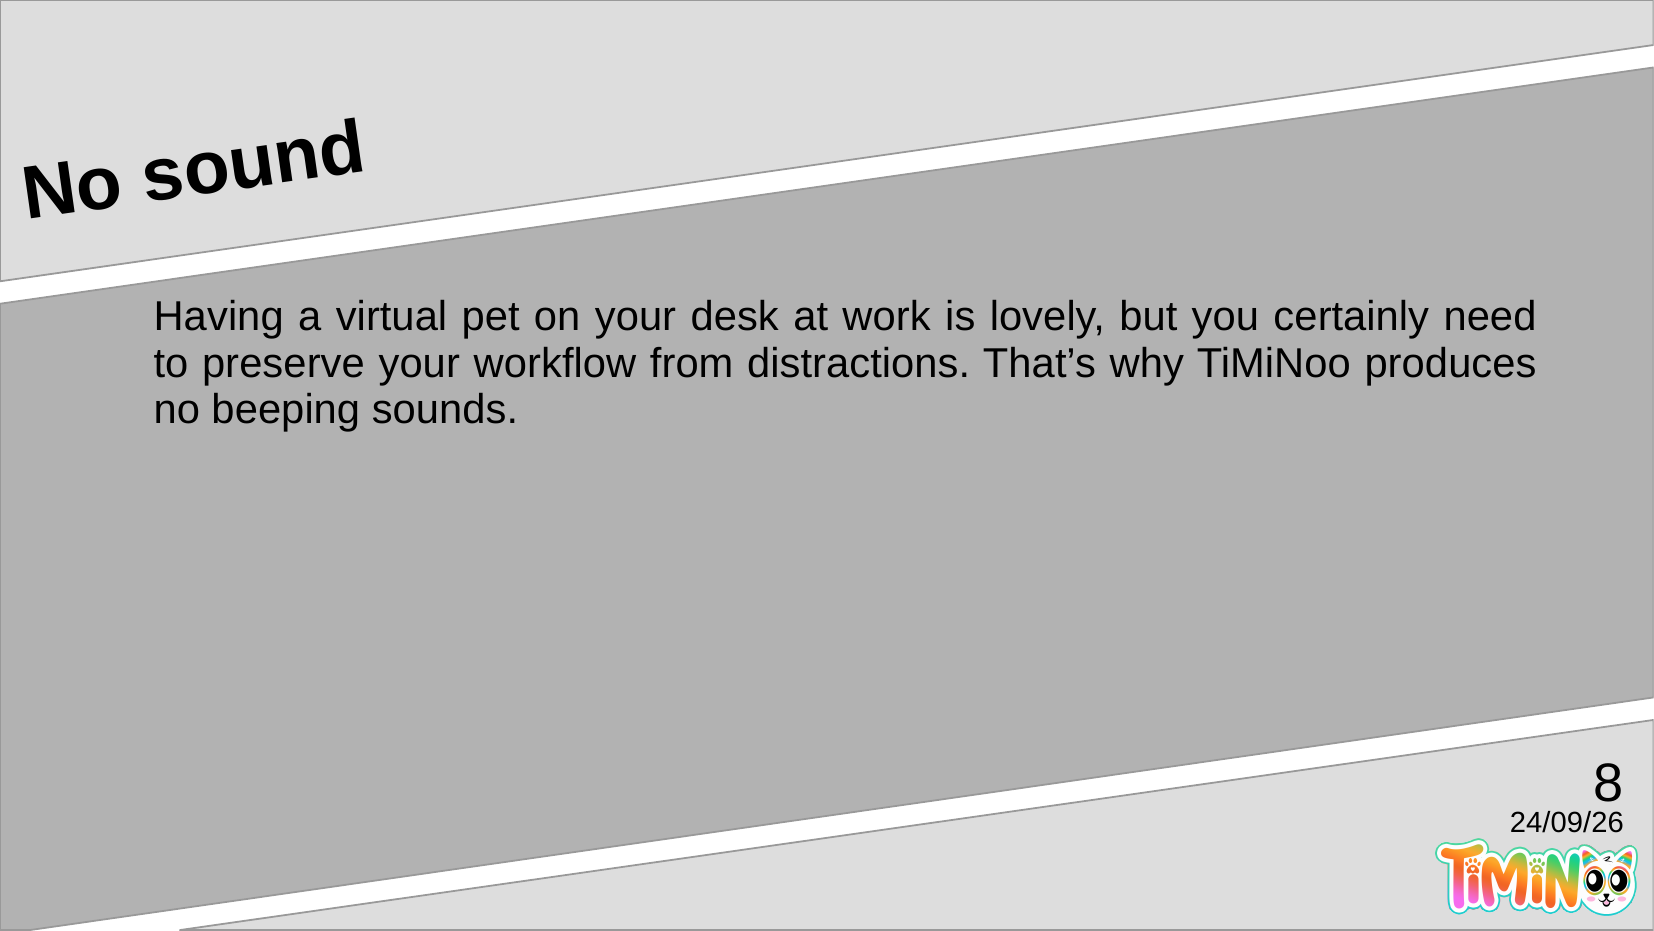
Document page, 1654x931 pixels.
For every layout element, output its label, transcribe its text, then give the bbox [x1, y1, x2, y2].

title No sound [11, 0, 1496, 272]
list Having a virtual pet on your desk at work is lovely, but you certainly need to preserve your workflow from distractions. That’s why TiMiNoo produces no beeping sounds. [82, 292, 1538, 833]
picture [1435, 838, 1638, 916]
